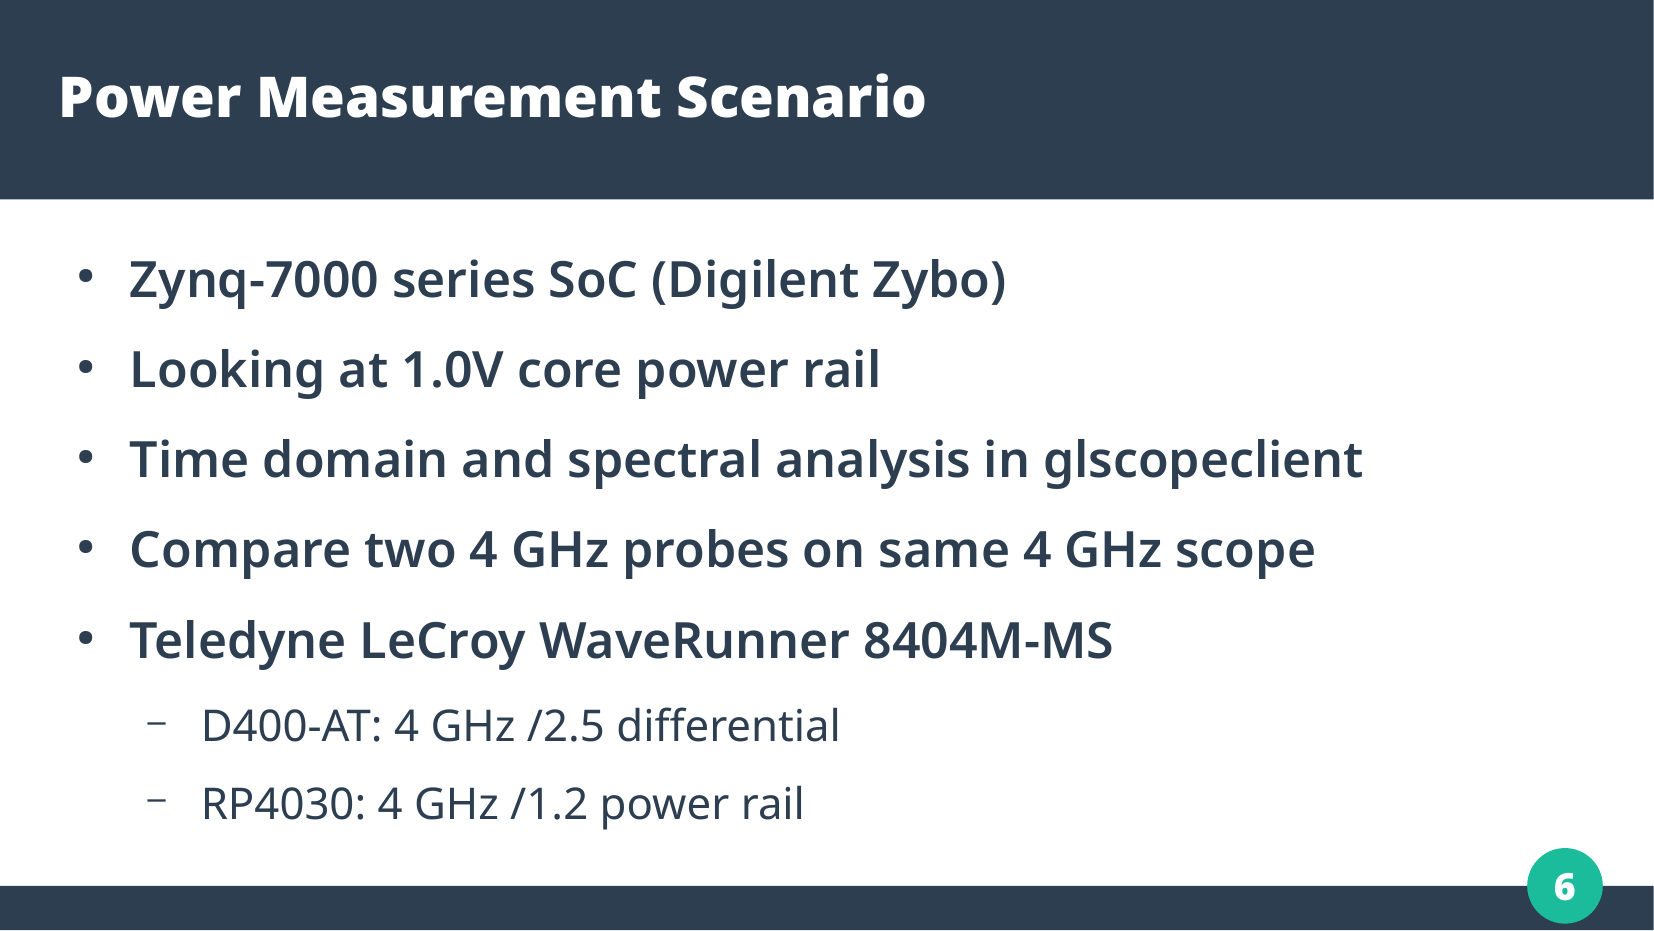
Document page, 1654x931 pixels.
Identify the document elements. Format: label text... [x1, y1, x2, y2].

title Power Measurement Scenario [59, 37, 1595, 155]
list Zynq-7000 series SoC (Digilent Zybo) Looking at 1.0V core power rail Time domain and spectral analysis in glscopeclient Compare two 4 GHz probes on same 4 GHz scope Teledyne LeCroy WaveRunner 8404M-MS D400-AT: 4 GHz /2.5 differential RP4030: 4 GHz /1.2 power rail [59, 243, 1595, 864]
